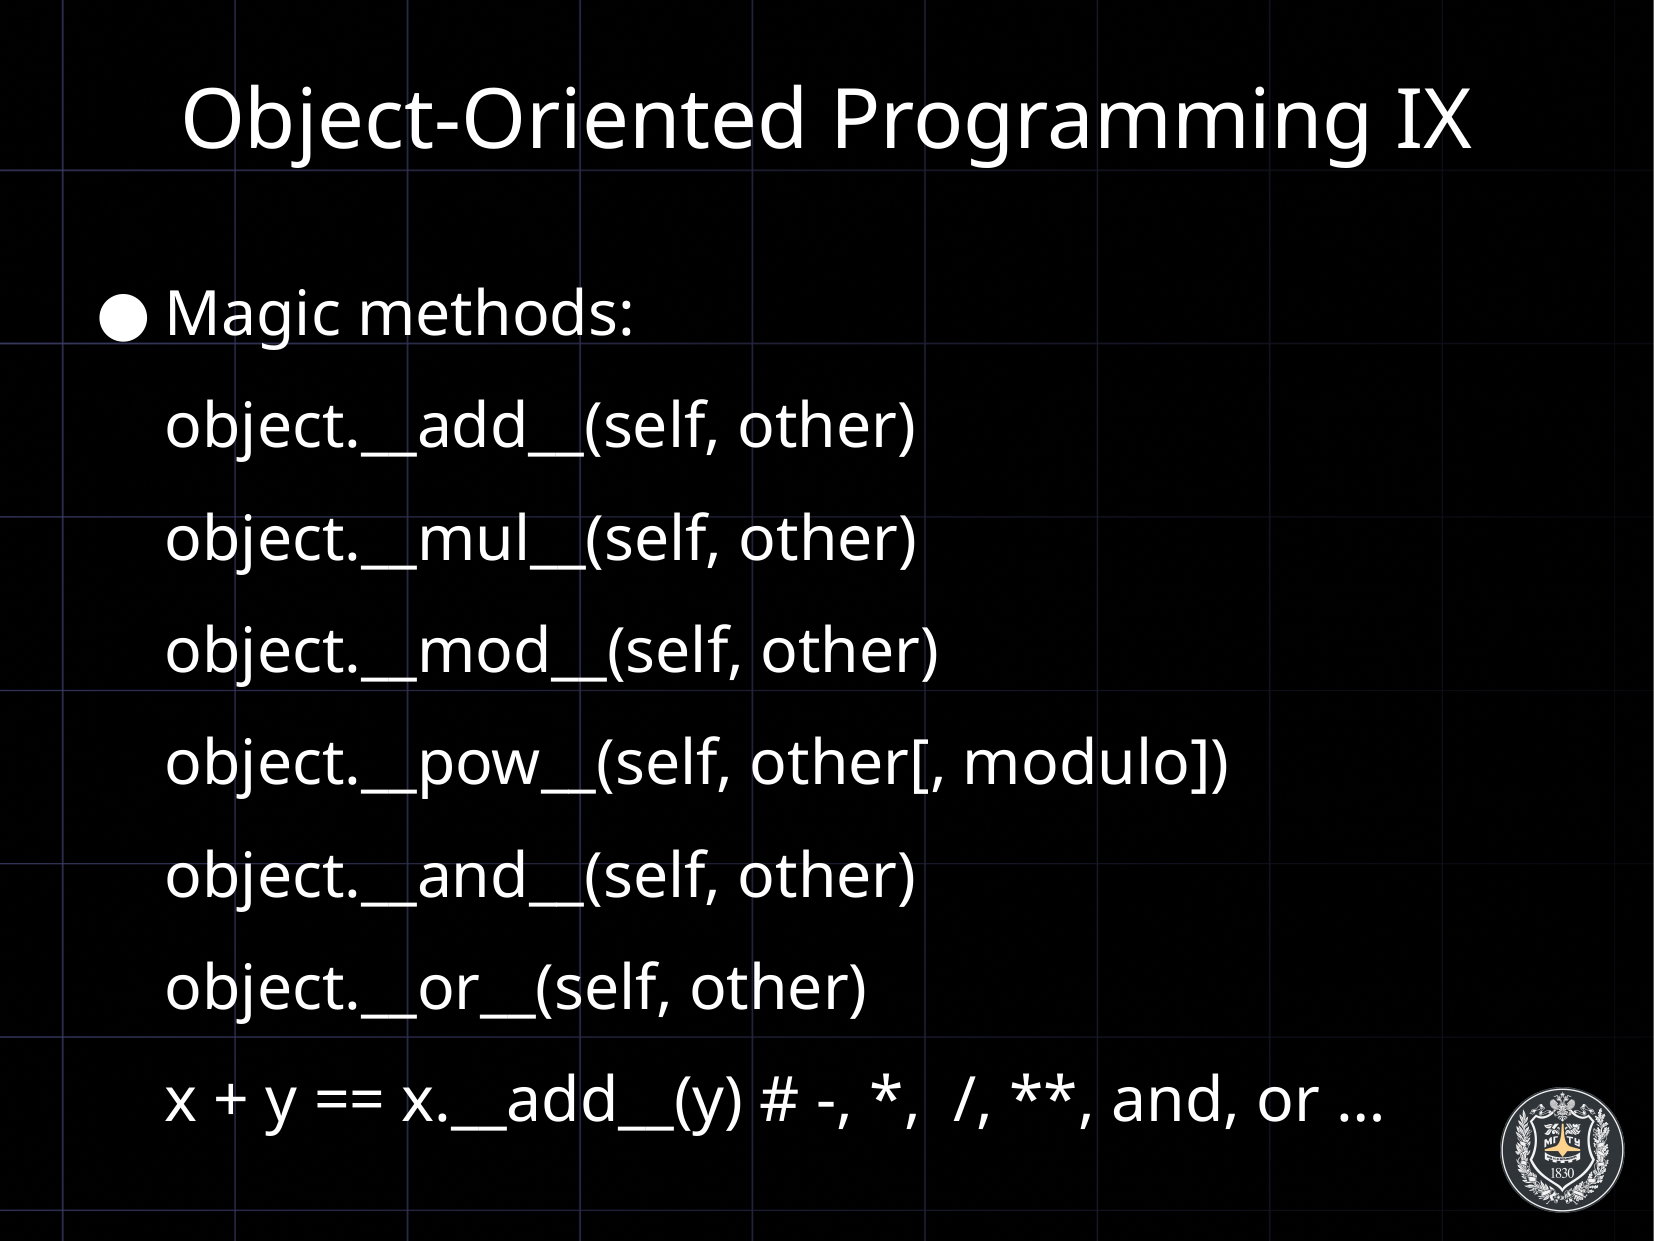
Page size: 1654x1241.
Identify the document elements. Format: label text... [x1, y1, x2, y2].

text_box Object-Oriented Programming IX [82, 37, 1571, 187]
text_box Magic methods: object.__add__(self, other) object.__mul__(self, other) object.__mod__(self, other) object.__pow__(self, other[, modulo]) object.__and__(self, other) object.__or__(self, other) x + y == x.__add__(y) # -, *, /, **, and, or … [74, 187, 1575, 1142]
picture [0, 0, 1654, 1241]
